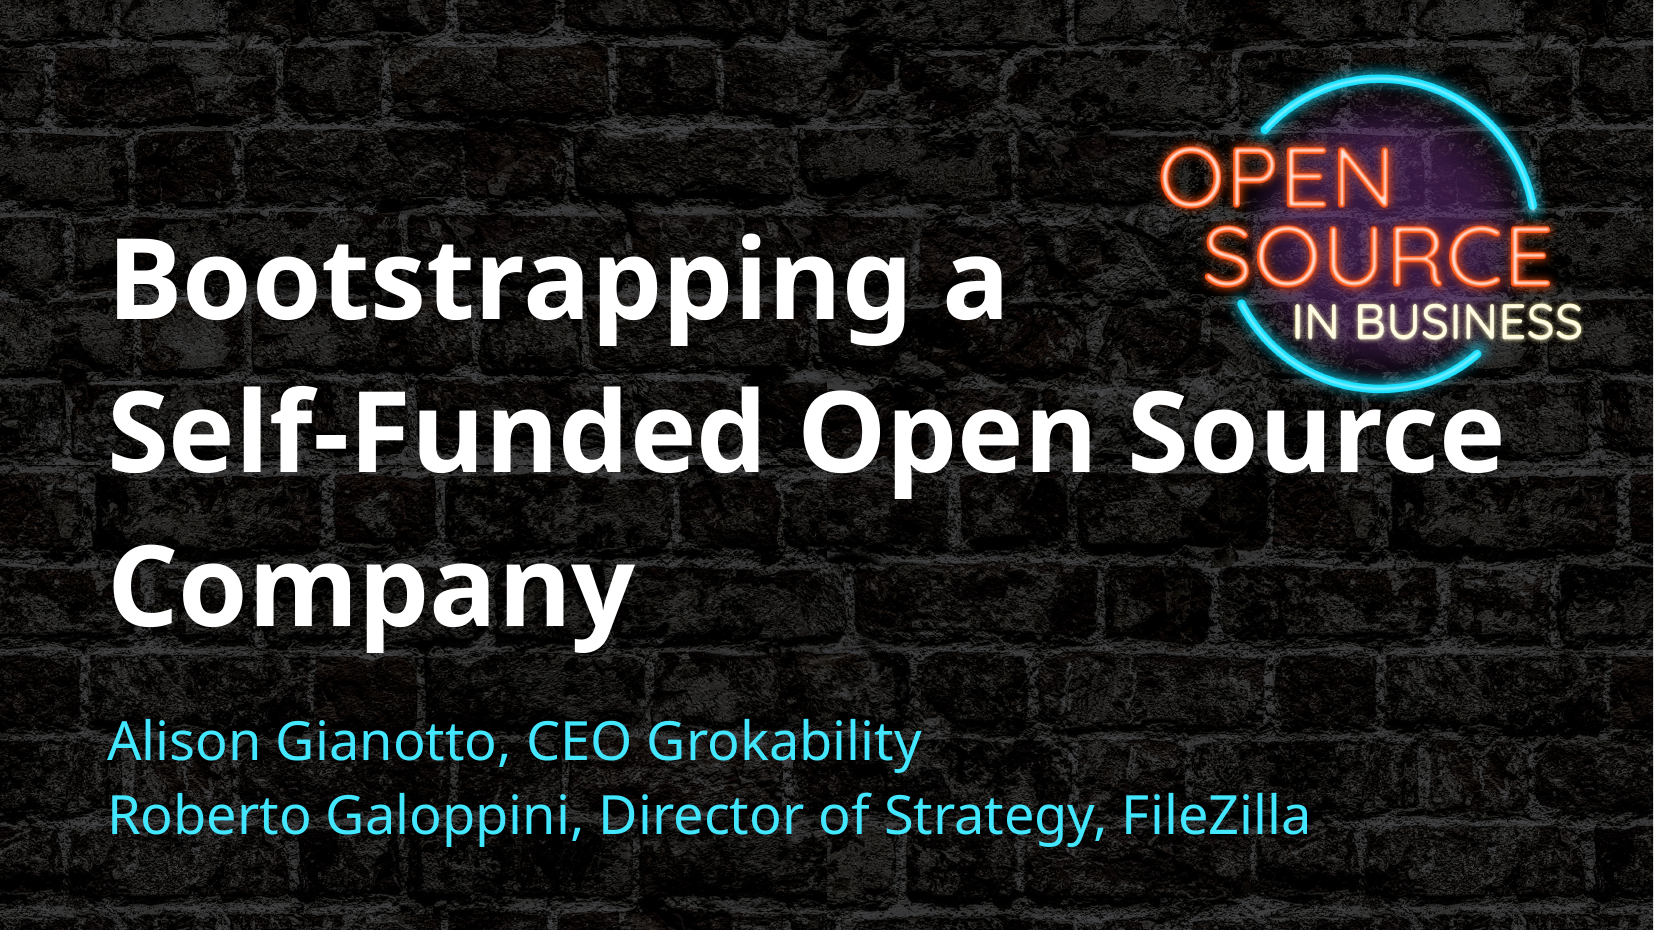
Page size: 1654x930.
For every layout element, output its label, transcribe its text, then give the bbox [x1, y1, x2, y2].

title Bootstrapping a Self-Funded Open Source Company [107, 154, 1546, 704]
subtitle Alison Gianotto, CEO Grokability Roberto Galoppini, Director of Strategy, FileZilla [107, 691, 1544, 851]
picture [0, 0, 1654, 930]
